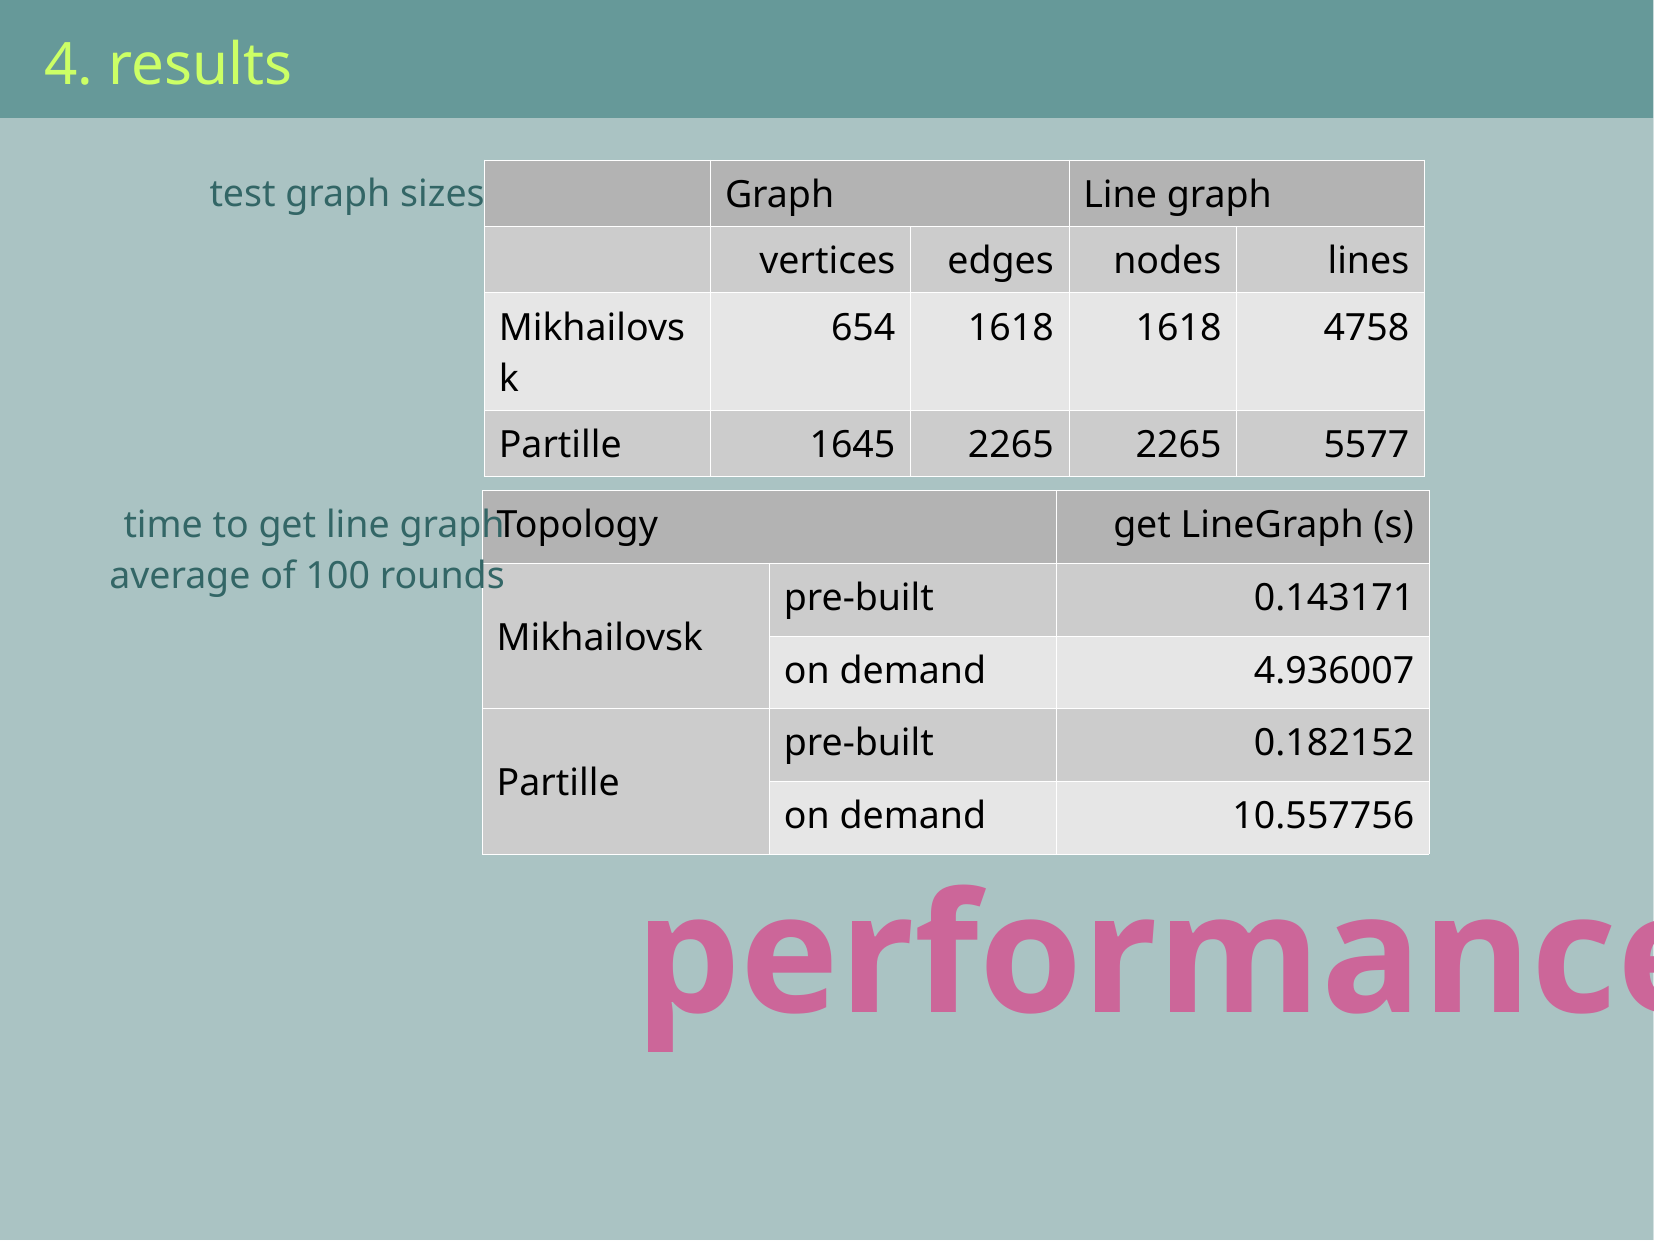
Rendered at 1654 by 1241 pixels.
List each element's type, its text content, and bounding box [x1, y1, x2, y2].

table_cell lines [1237, 227, 1424, 292]
table_header [485, 161, 710, 226]
table_cell Partille [485, 411, 710, 476]
table_cell Partille [483, 709, 769, 854]
text_box [1650, 973, 1654, 986]
table_cell [485, 227, 710, 292]
text_box 4. results [29, 14, 285, 119]
table_cell 2265 [1070, 411, 1236, 476]
table_cell pre-built [770, 709, 1056, 781]
table_cell nodes [1070, 227, 1236, 292]
table_cell 5577 [1237, 411, 1424, 476]
text_box test graph sizes [194, 159, 475, 232]
table_cell 0.182152 [1057, 709, 1429, 781]
table_cell vertices [711, 227, 910, 292]
table_header Topology [483, 491, 1056, 563]
table_cell 4758 [1237, 293, 1424, 410]
table_cell Mikhailovsk [483, 564, 769, 708]
table_cell on demand [770, 782, 1056, 854]
table_header get LineGraph (s) [1057, 491, 1429, 563]
text_box [0, 118, 1654, 1241]
text_box [1650, 944, 1654, 956]
table_header Graph [711, 161, 1069, 226]
text_box time to get line graph average of 100 rounds [94, 490, 479, 620]
table_cell 1645 [711, 411, 910, 476]
table_cell pre-built [770, 564, 1056, 636]
table_cell 10.557756 [1057, 782, 1429, 854]
text_box performance [620, 827, 1574, 1096]
table_cell 0.143171 [1057, 564, 1429, 636]
table_cell 654 [711, 293, 910, 410]
table_cell on demand [770, 637, 1056, 708]
table_cell 4.936007 [1057, 637, 1429, 708]
table_cell 1618 [1070, 293, 1236, 410]
table_header Line graph [1070, 161, 1424, 226]
table_cell edges [911, 227, 1069, 292]
table_cell 2265 [911, 411, 1069, 476]
table_cell 1618 [911, 293, 1069, 410]
table_cell Mikhailovsk [485, 293, 710, 410]
